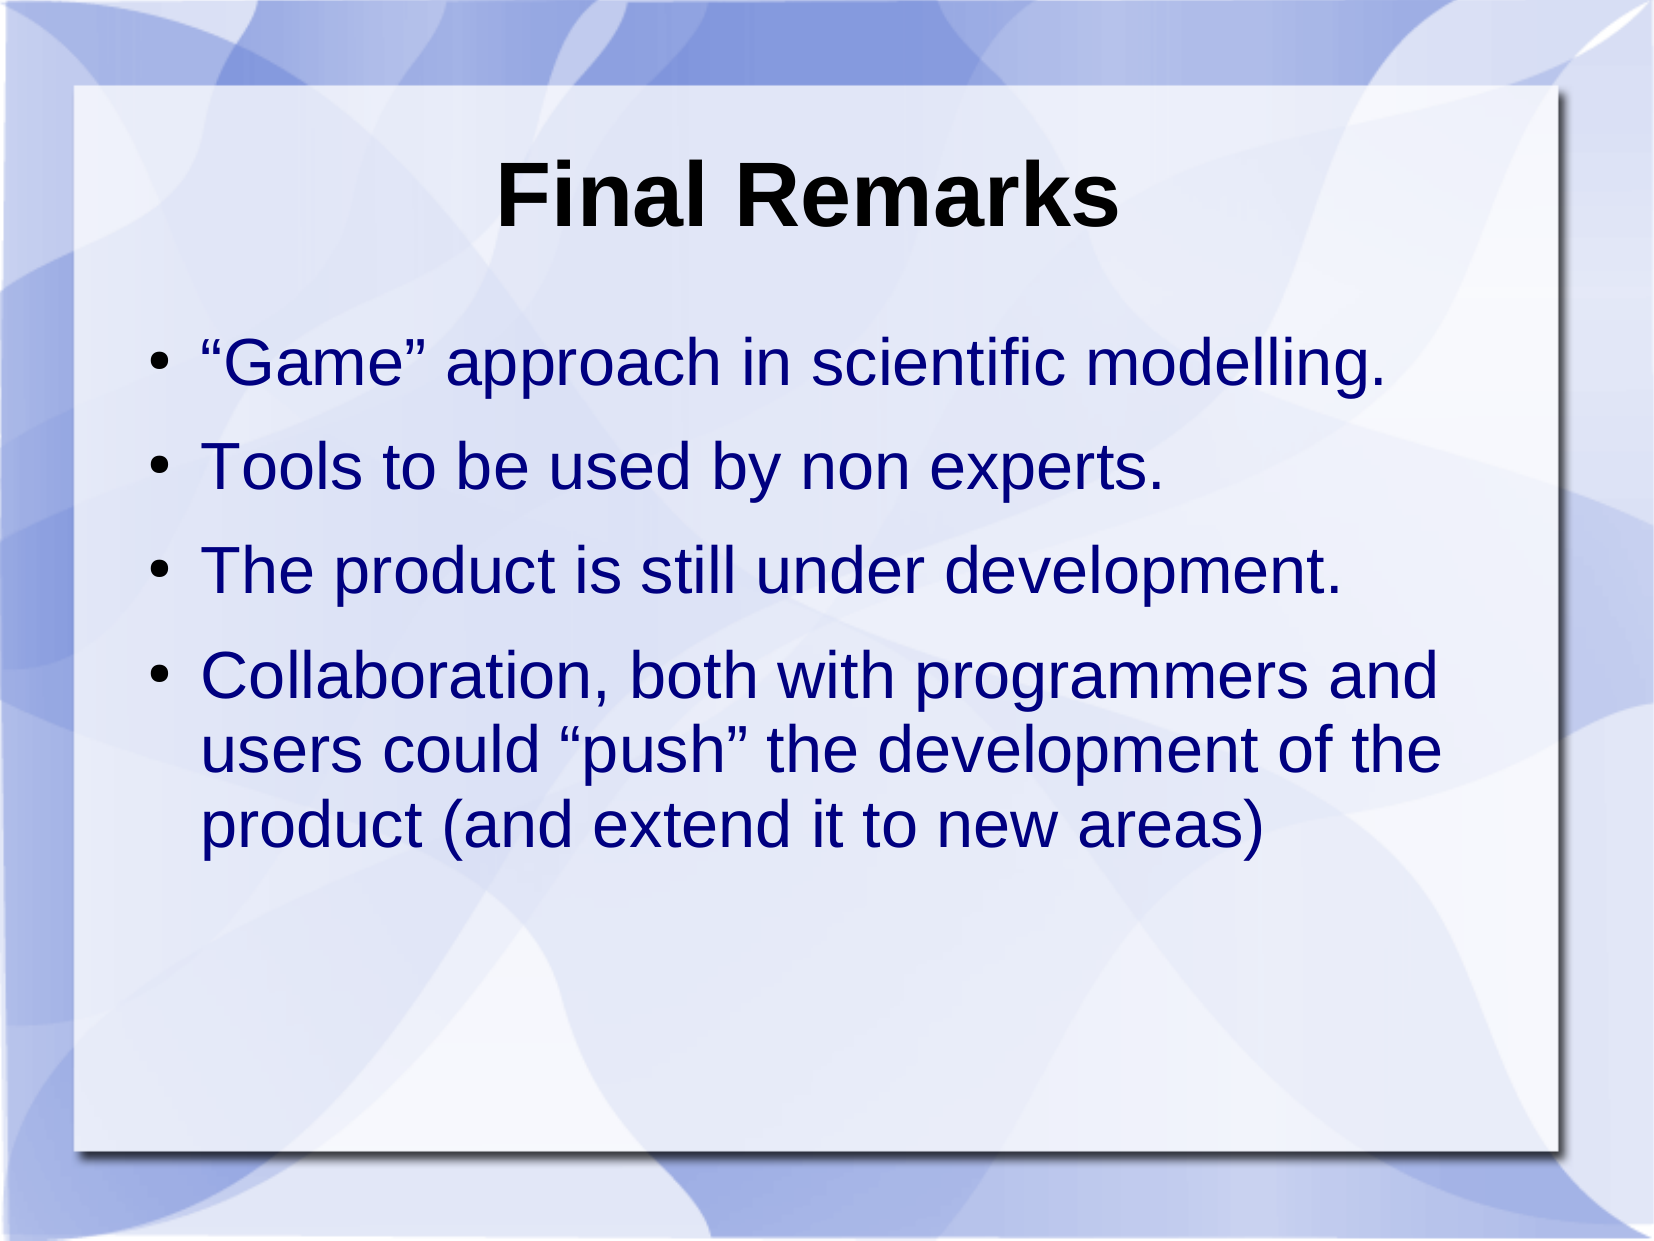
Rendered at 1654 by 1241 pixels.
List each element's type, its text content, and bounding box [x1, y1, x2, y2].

picture [0, 0, 1654, 1241]
title Final Remarks [82, 98, 1536, 291]
list “Game” approach in scientific modelling. Tools to be used by non experts. The product is still under development. Collaboration, both with programmers and users could “push” the development of the product (and extend it to new areas) [129, 324, 1489, 1114]
